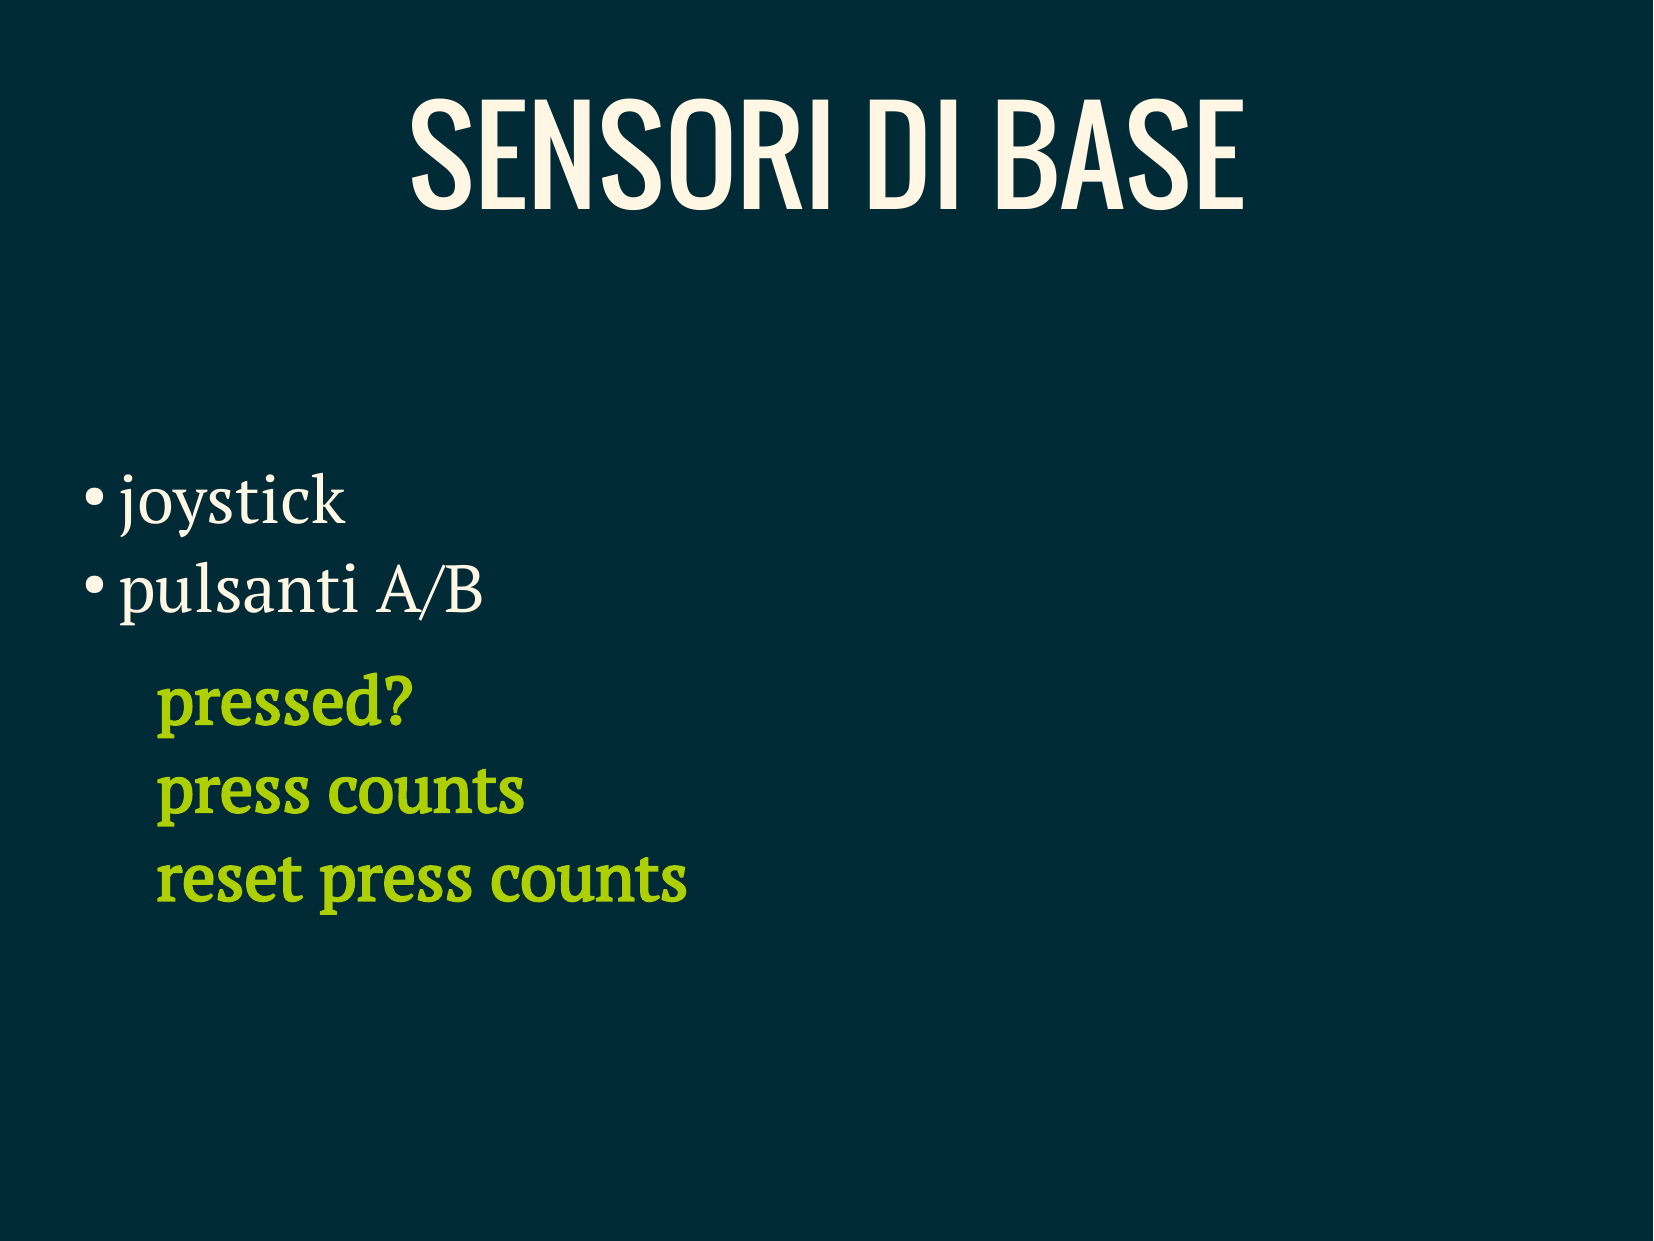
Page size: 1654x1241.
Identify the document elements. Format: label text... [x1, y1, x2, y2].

text_box joystick pulsanti A/B pressed? press counts reset press counts [82, 366, 1571, 1193]
title SENSORI di base [82, 49, 1571, 257]
